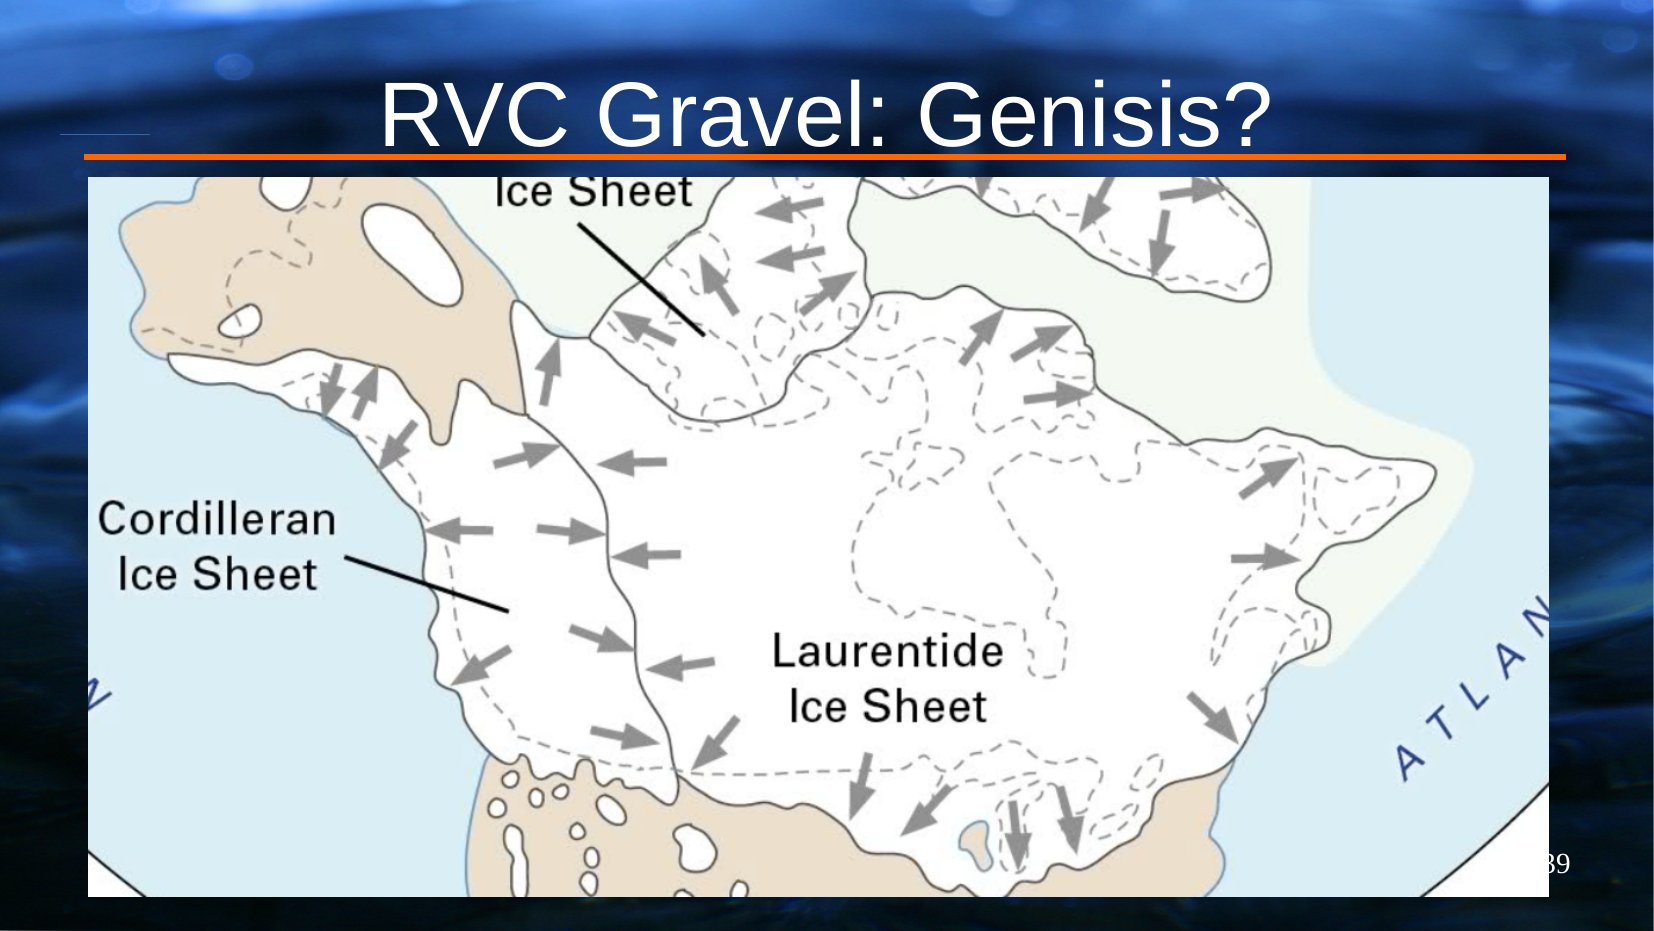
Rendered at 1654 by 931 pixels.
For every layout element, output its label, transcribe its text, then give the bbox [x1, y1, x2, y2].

title RVC Gravel: Genisis? [82, 37, 1571, 193]
picture [0, 0, 1654, 931]
